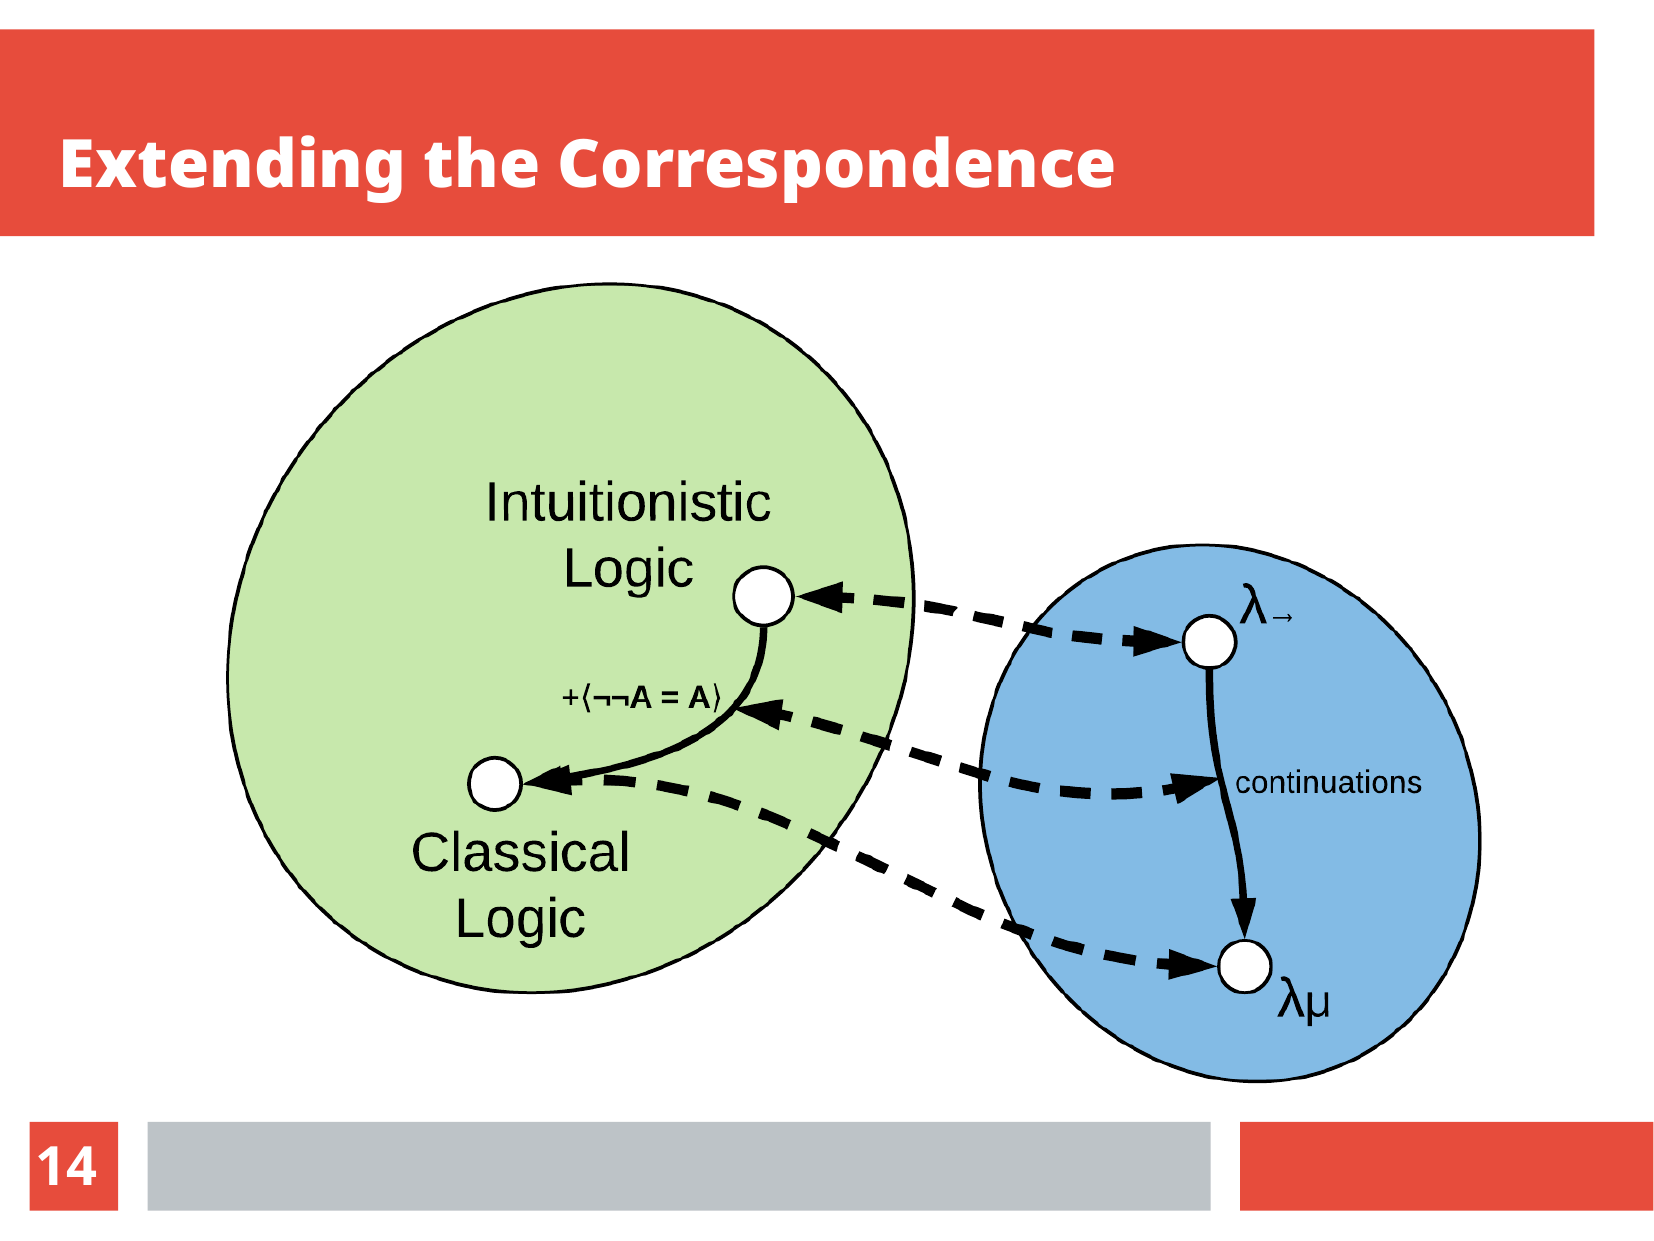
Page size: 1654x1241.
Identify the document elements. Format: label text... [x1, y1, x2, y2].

picture [2, 61, 1654, 1241]
text_box 14 [20, 1119, 254, 1210]
